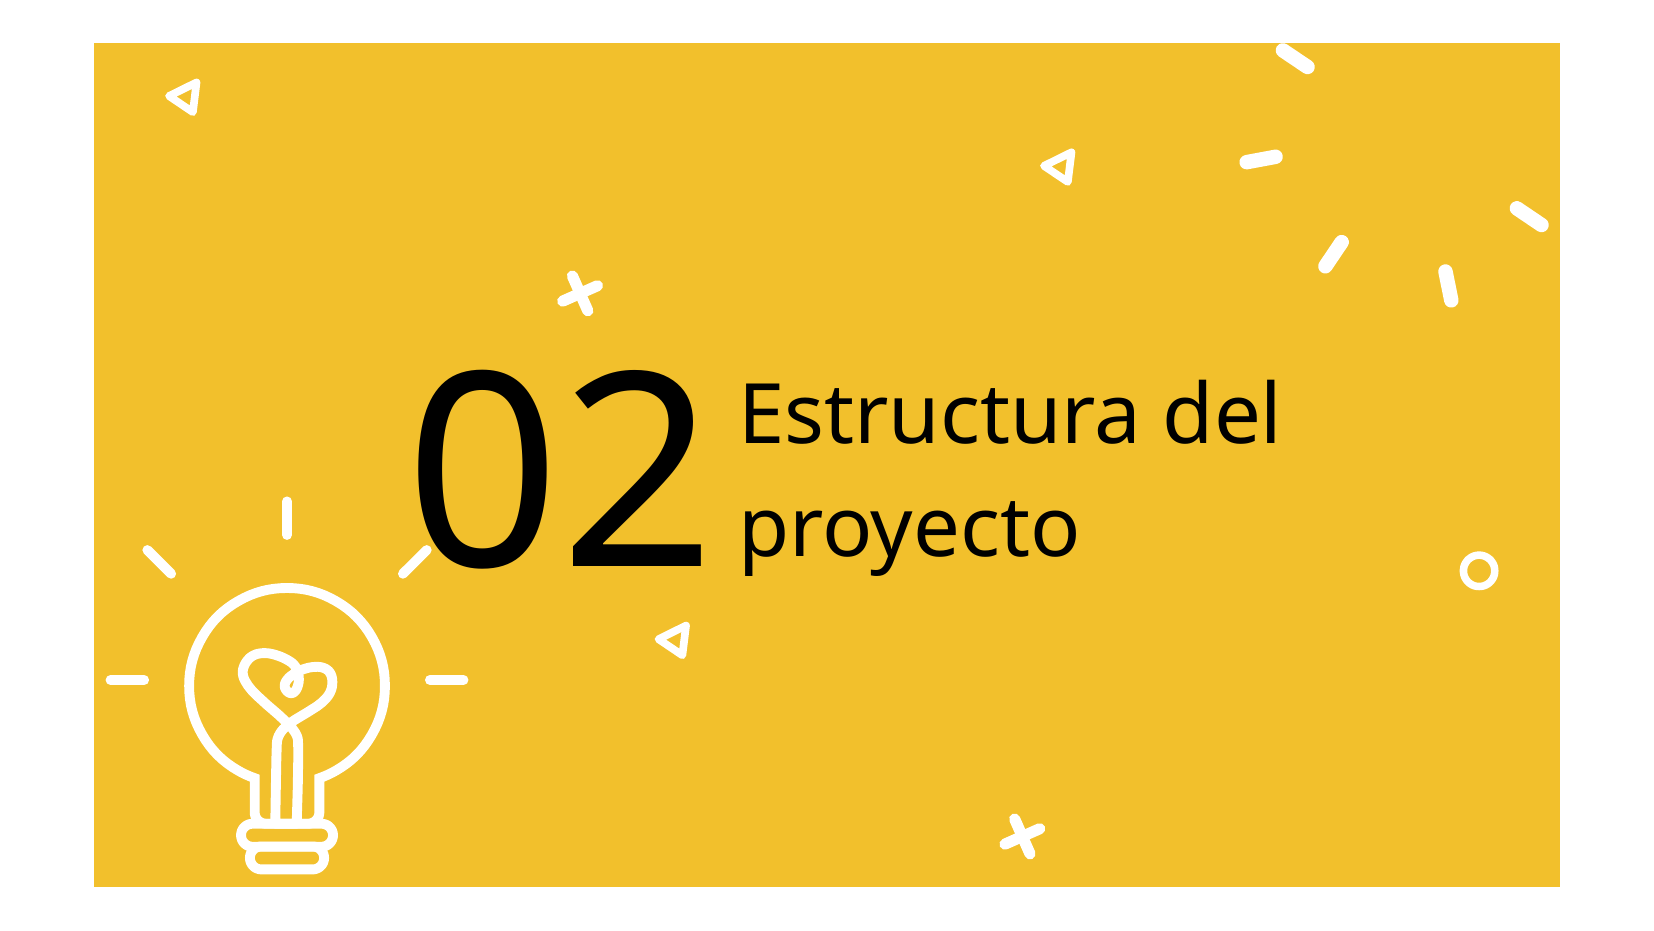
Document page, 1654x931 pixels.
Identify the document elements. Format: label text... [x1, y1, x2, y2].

title Estructura del proyecto [751, 354, 1459, 582]
title 02 [405, 276, 751, 646]
